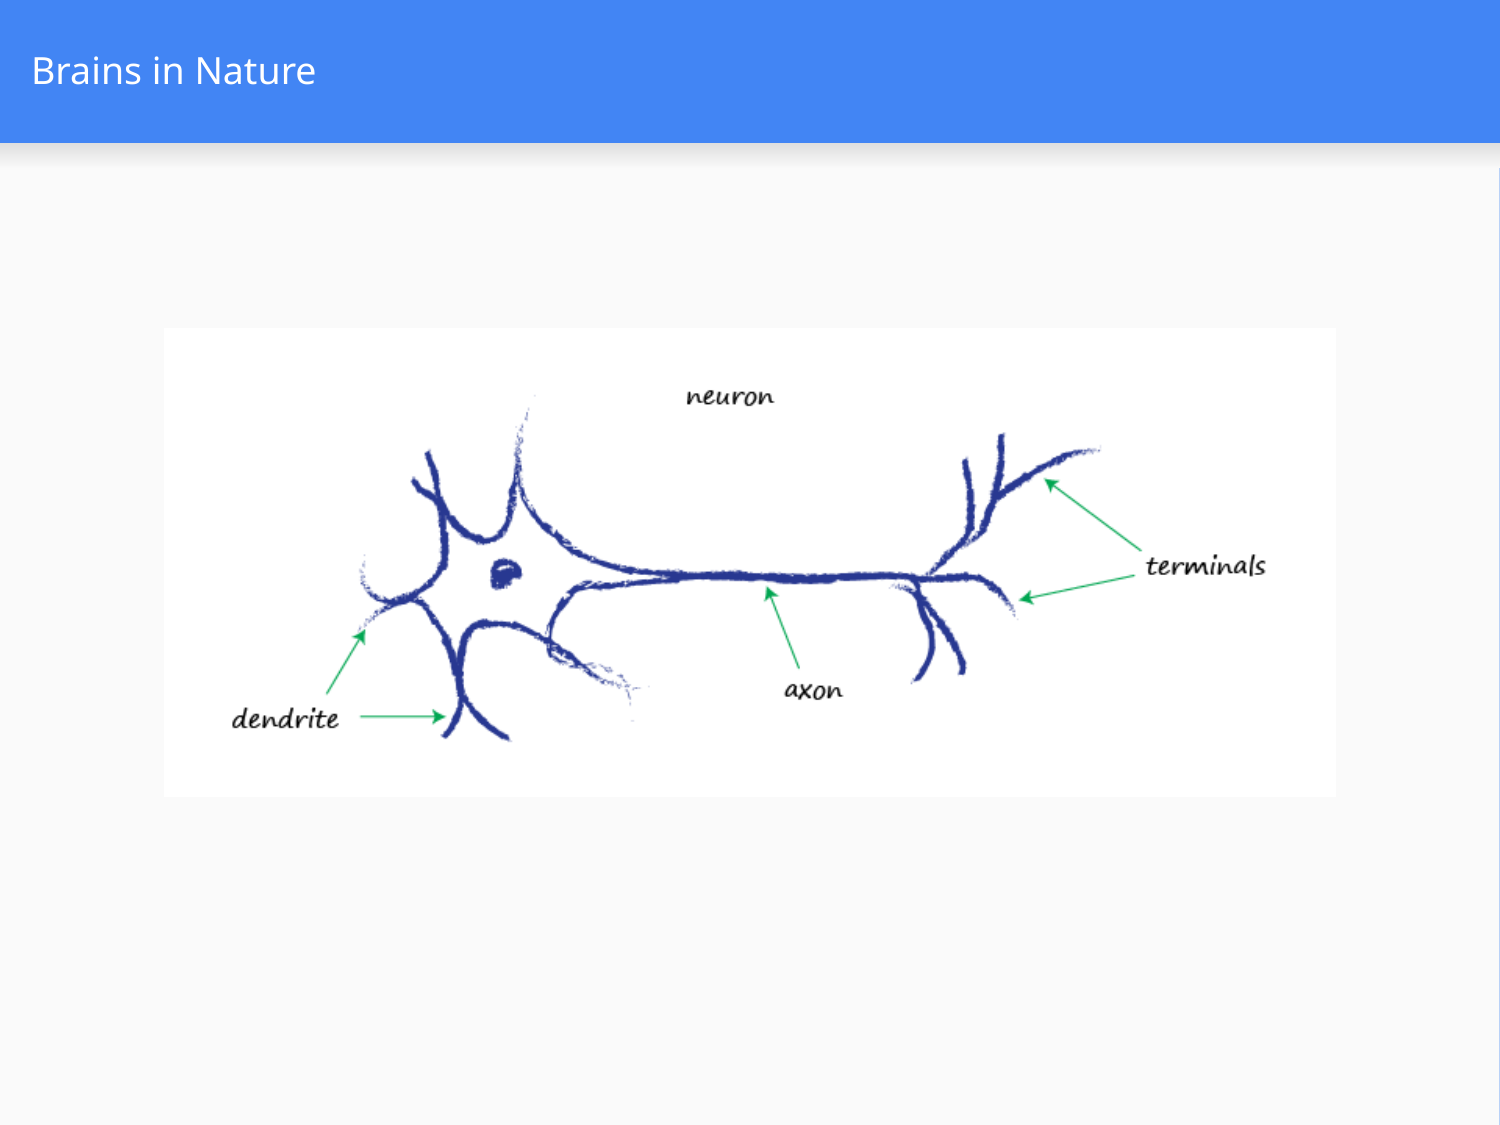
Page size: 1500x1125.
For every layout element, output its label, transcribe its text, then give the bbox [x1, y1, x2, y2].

picture [164, 328, 1336, 797]
title Brains in Nature [16, 3, 1464, 136]
